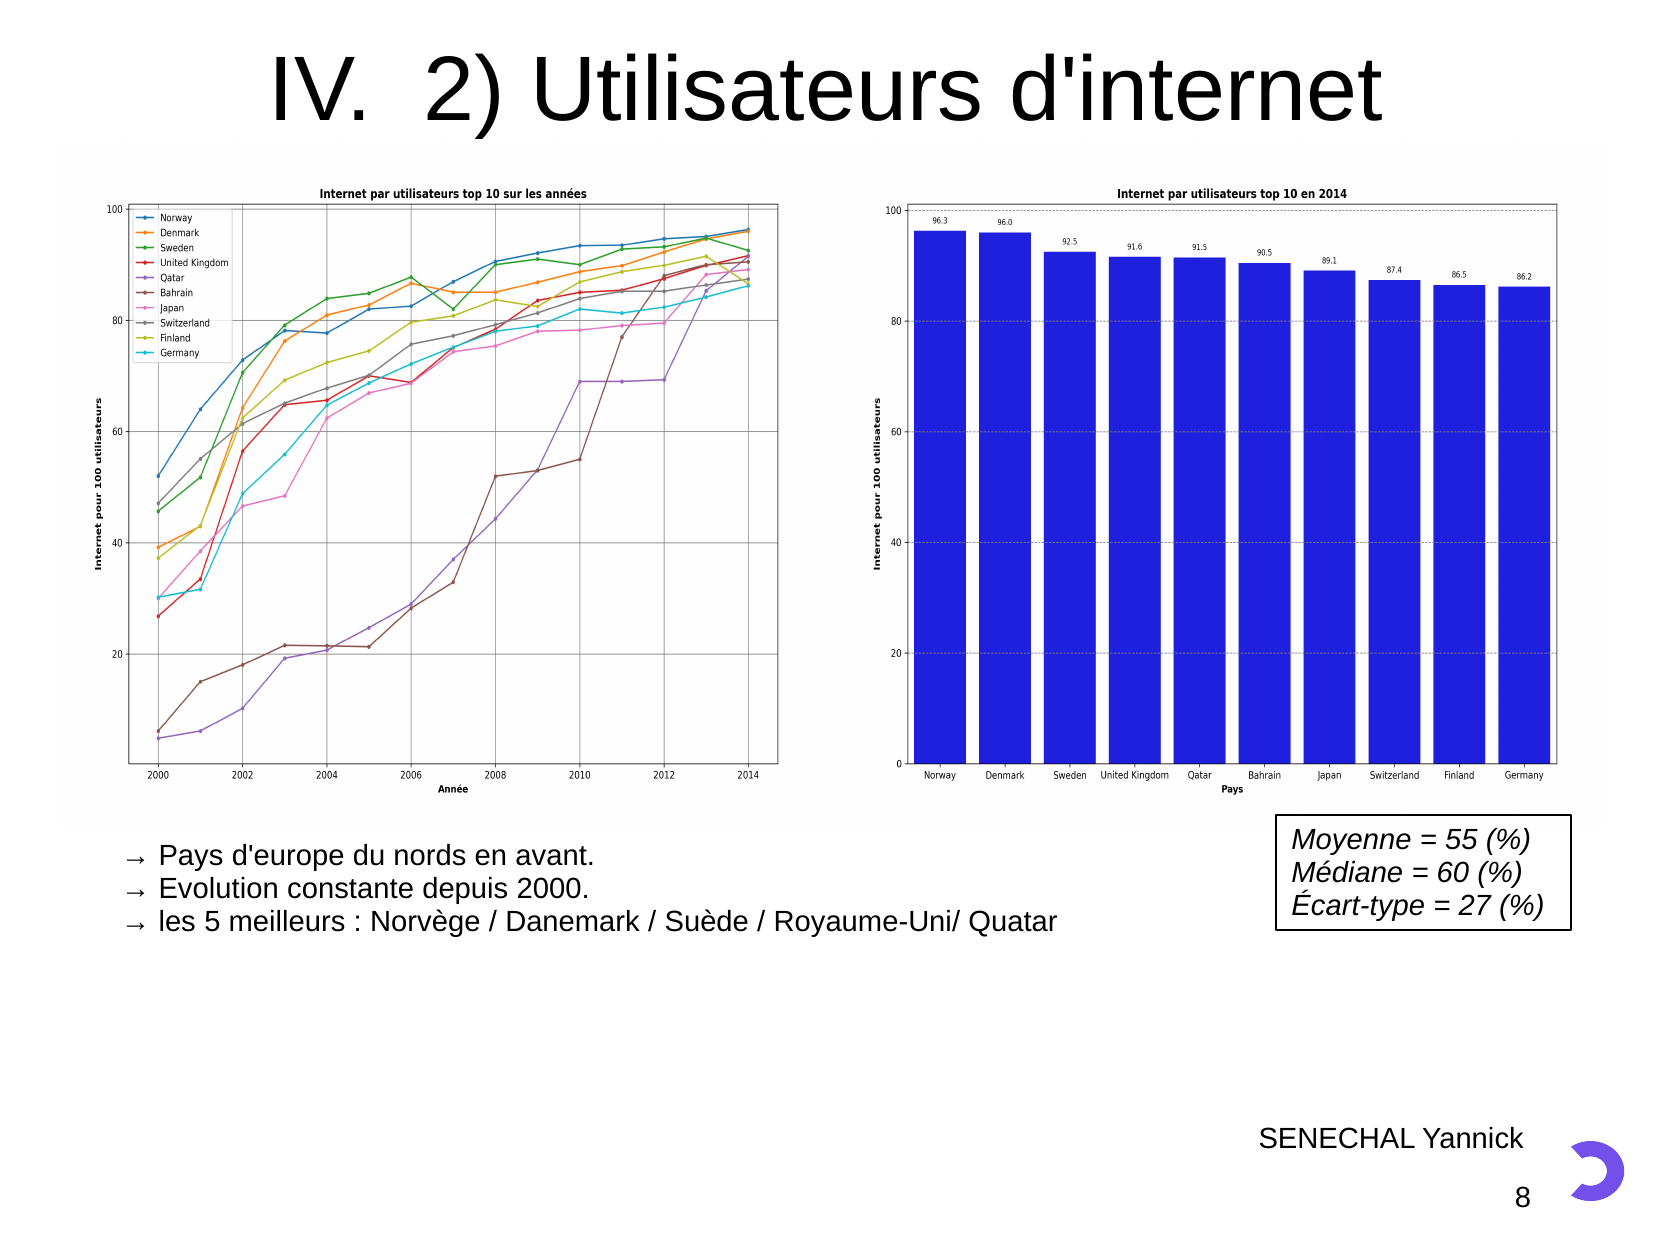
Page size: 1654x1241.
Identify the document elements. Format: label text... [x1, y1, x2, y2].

title IV. 2) Utilisateurs d'internet [82, 35, 1571, 141]
text_box → Pays d'europe du nords en avant. → Evolution constante depuis 2000. → les 5 meilleurs : Norvège / Danemark / Suède / Royaume-Uni/ Quatar [106, 831, 1536, 1087]
picture [1539, 1125, 1642, 1217]
list [94, 827, 1275, 1055]
text_box Moyenne = 55 (%) Médiane = 60 (%) Écart-type = 27 (%) [1275, 814, 1571, 930]
list [1536, 827, 1583, 1055]
picture [59, 141, 1607, 827]
